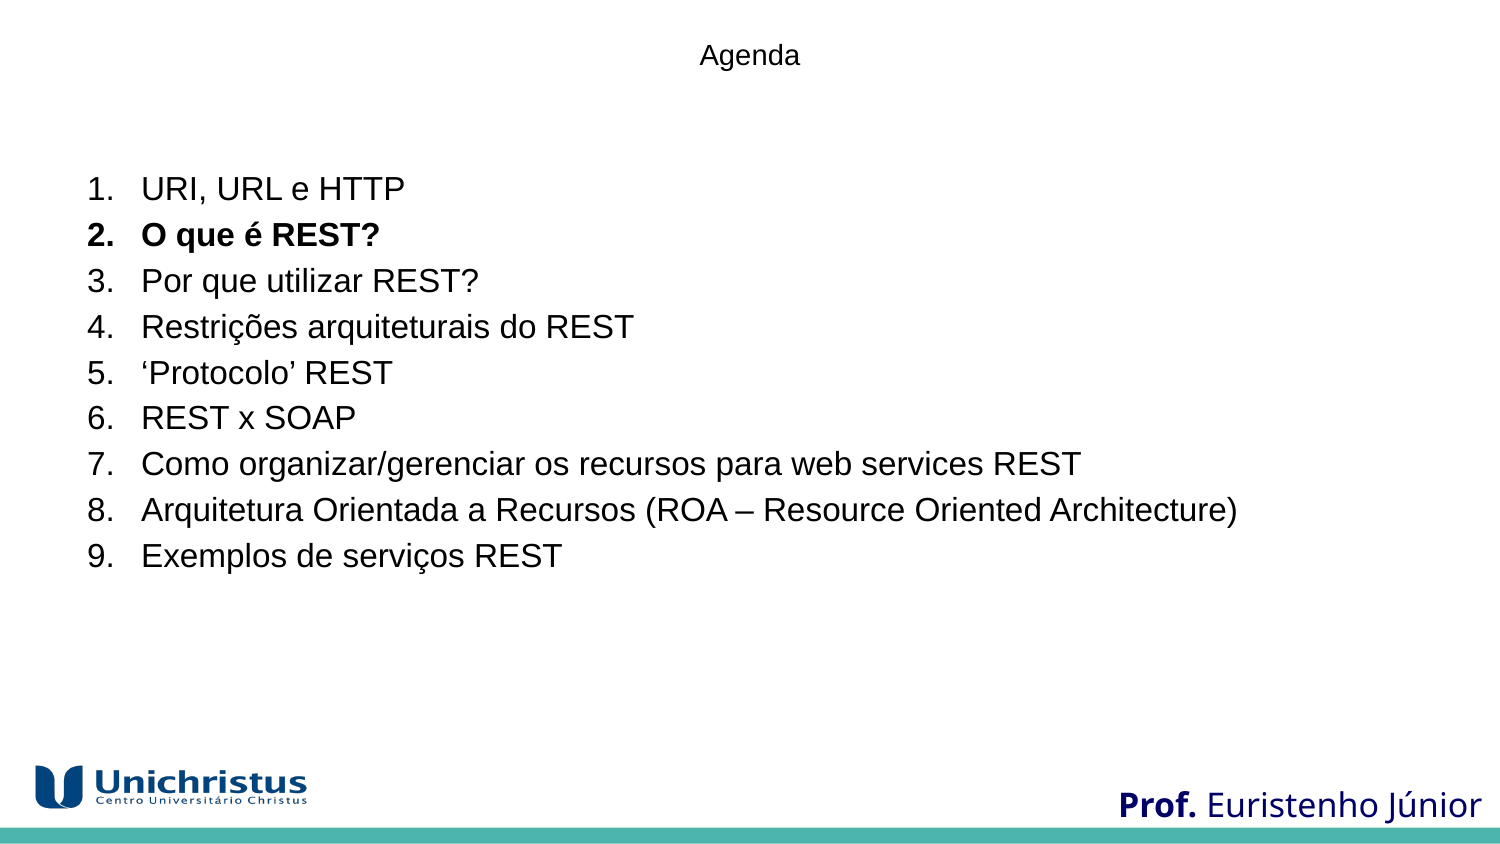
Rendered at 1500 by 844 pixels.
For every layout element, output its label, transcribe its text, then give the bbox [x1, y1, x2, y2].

title Agenda [51, 20, 1449, 137]
text_box Prof. Euristenho Júnior [1103, 773, 1500, 829]
picture [31, 763, 311, 810]
list URI, URL e HTTP O que é REST? Por que utilizar REST? Restrições arquiteturais do REST ‘Protocolo’ REST REST x SOAP Como organizar/gerenciar os recursos para web services REST Arquitetura Orientada a Recursos (ROA – Resource Oriented Architecture) Exemplos de serviços REST [51, 152, 1449, 750]
